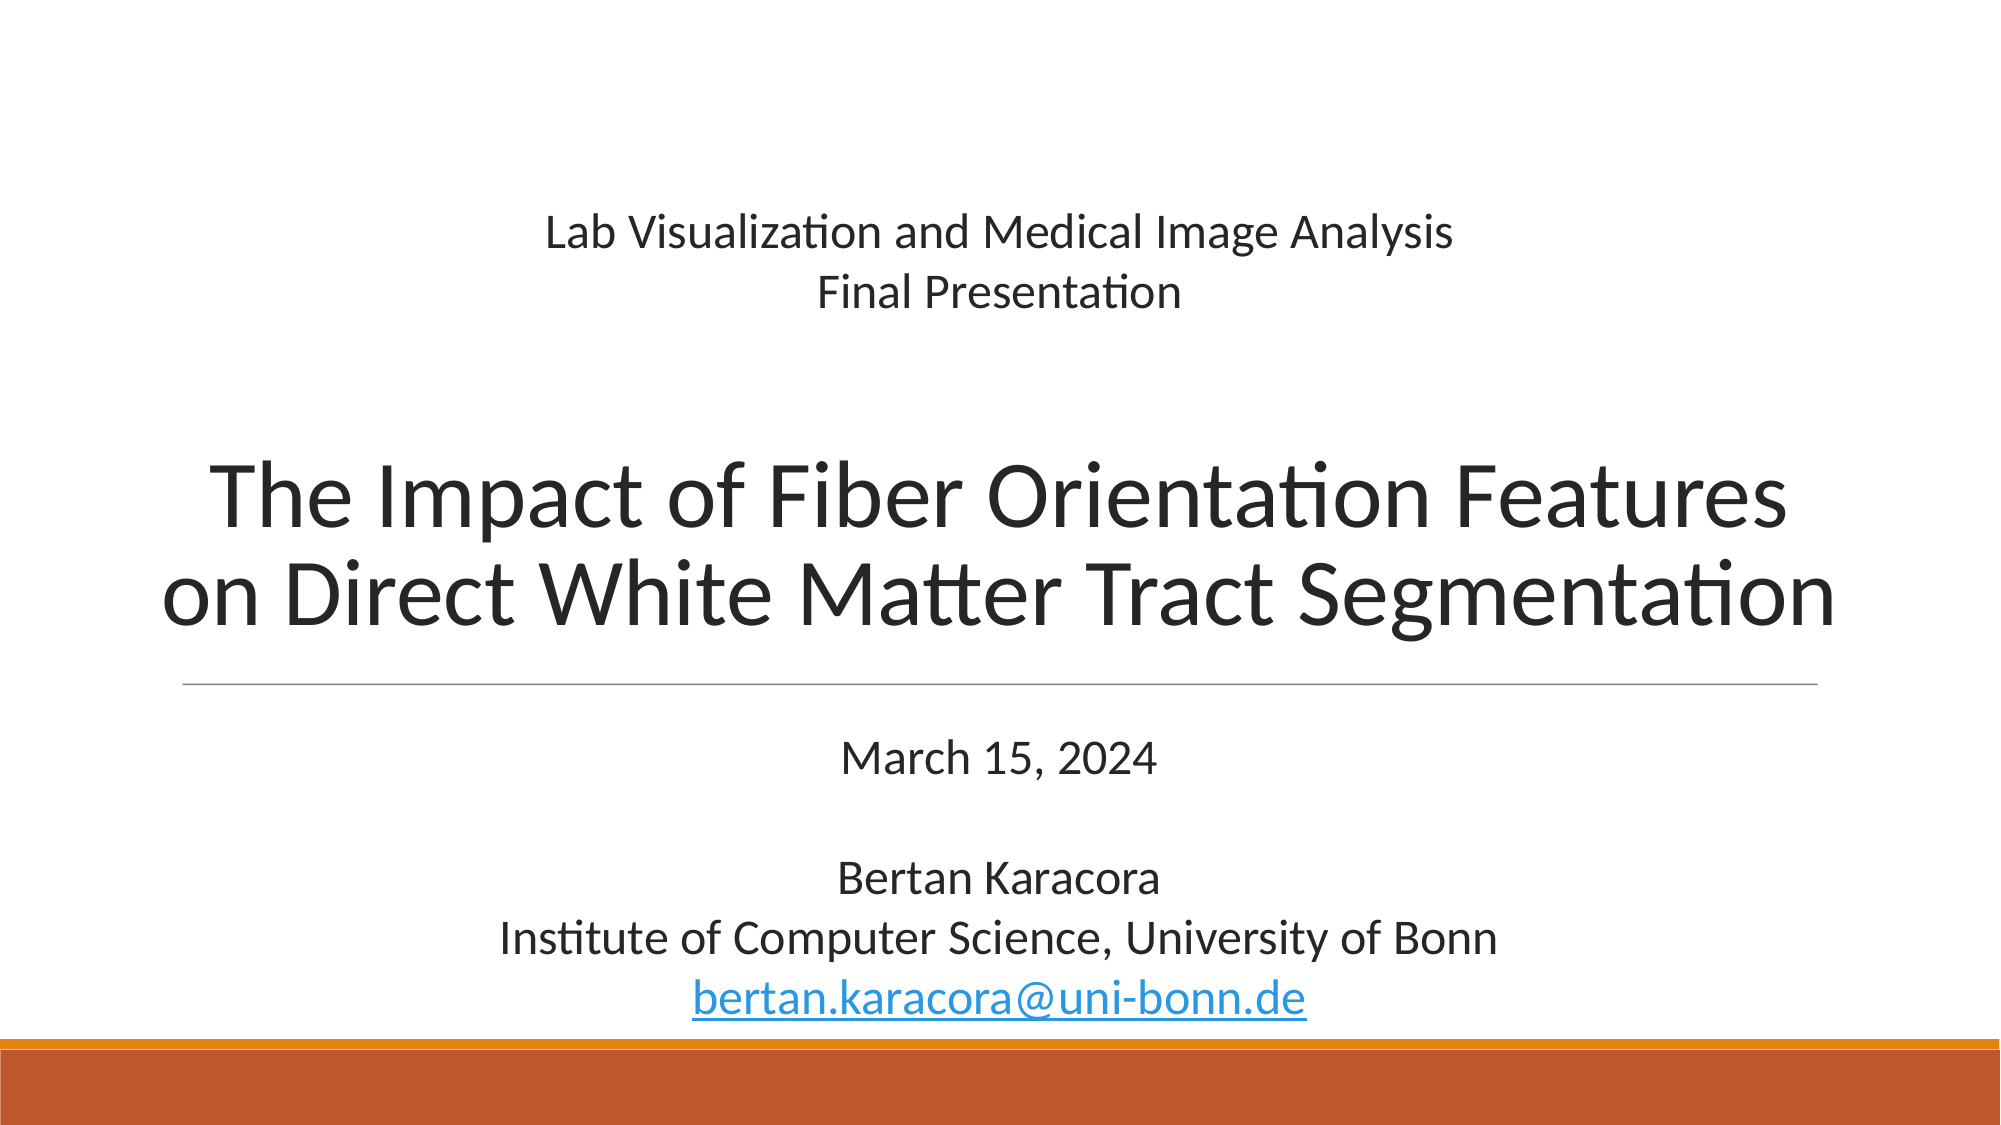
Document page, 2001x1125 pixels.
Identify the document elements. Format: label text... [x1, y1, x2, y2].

text_box March 15, 2024 Bertan Karacora Institute of Computer Science, University of Bonn bertan.karacora@uni-bonn.de [189, 717, 1810, 1033]
title The Impact of Fiber Orientation Features on Direct White Matter Tract Segmentation [115, 442, 1885, 653]
text_box Lab Visualization and Medical Image Analysis Final Presentation [471, 197, 1529, 319]
